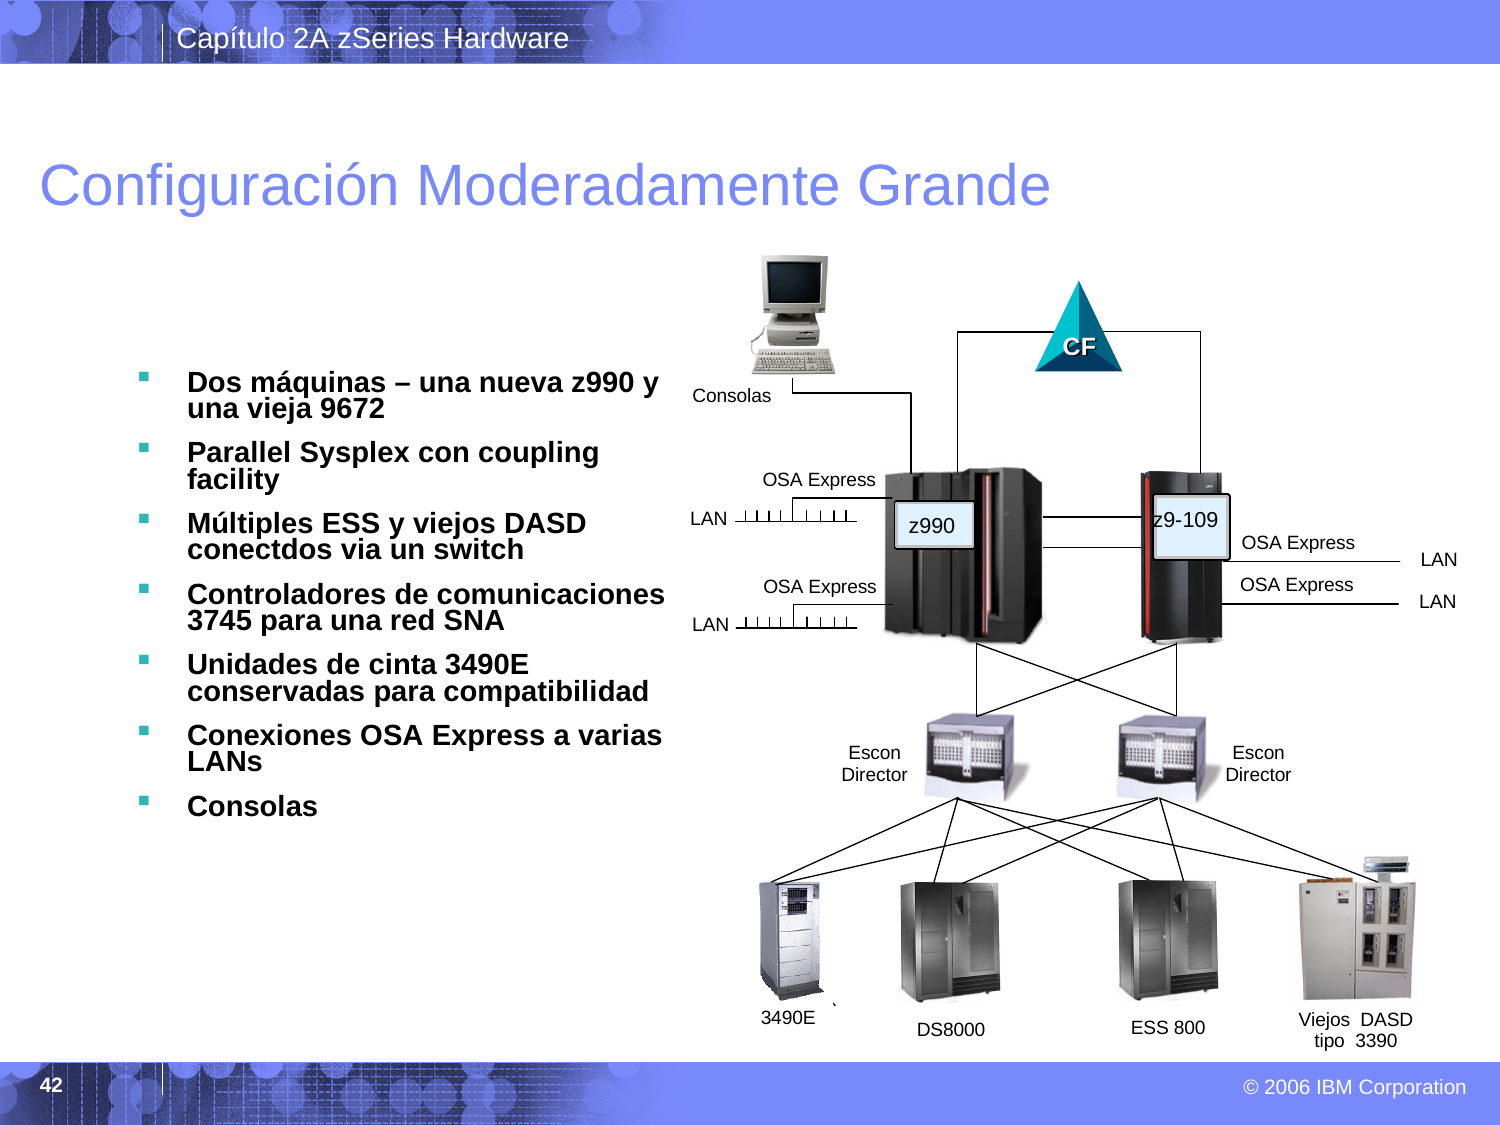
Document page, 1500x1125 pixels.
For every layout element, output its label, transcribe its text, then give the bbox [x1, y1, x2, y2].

title Configuración Moderadamente Grande [25, 142, 1378, 225]
chart [678, 252, 1471, 1062]
list Dos máquinas – una nueva z990 y una vieja 9672 Parallel Sysplex con coupling facility Múltiples ESS y viejos DASD conectdos via un switch Controladores de comunicaciones 3745 para una red SNA Unidades de cinta 3490E conservadas para compatibilidad Conexiones OSA Express a varias LANs Consolas [121, 363, 678, 938]
picture [0, 1063, 1500, 1125]
picture [1, 1, 1500, 63]
